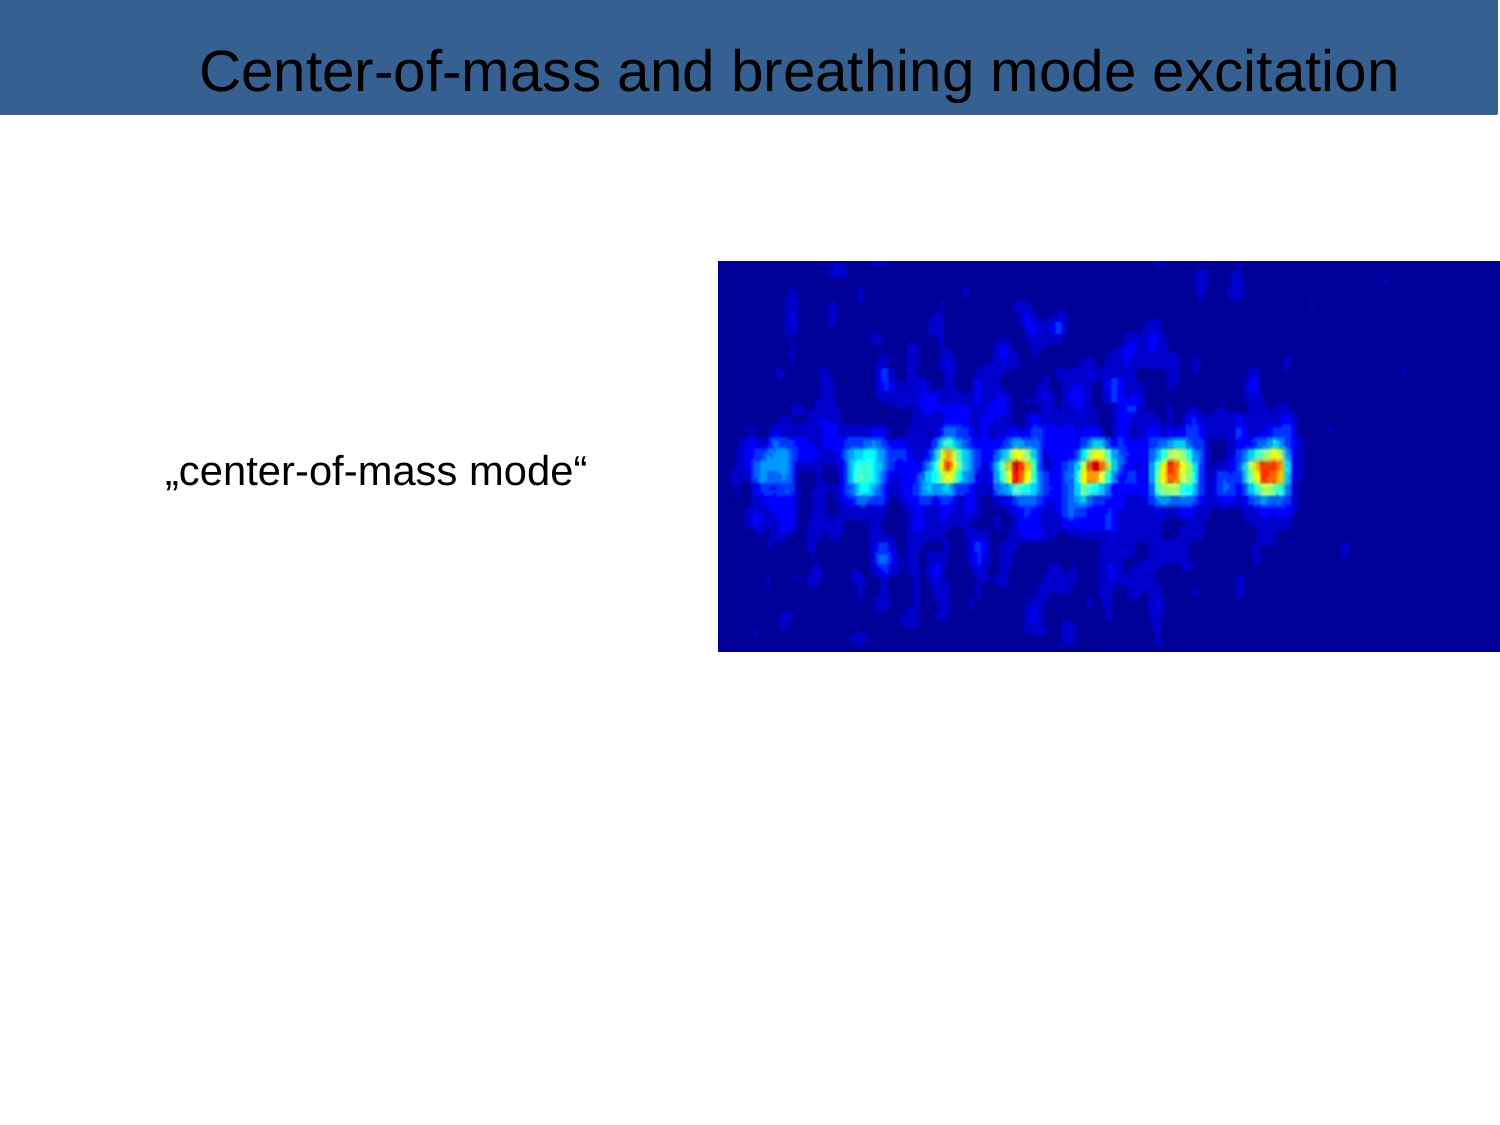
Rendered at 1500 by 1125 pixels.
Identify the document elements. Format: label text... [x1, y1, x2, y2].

text_box „center-of-mass mode“ [150, 435, 603, 502]
text_box Center-of-mass and breathing mode excitation [184, 25, 1417, 111]
picture [718, 261, 1500, 652]
